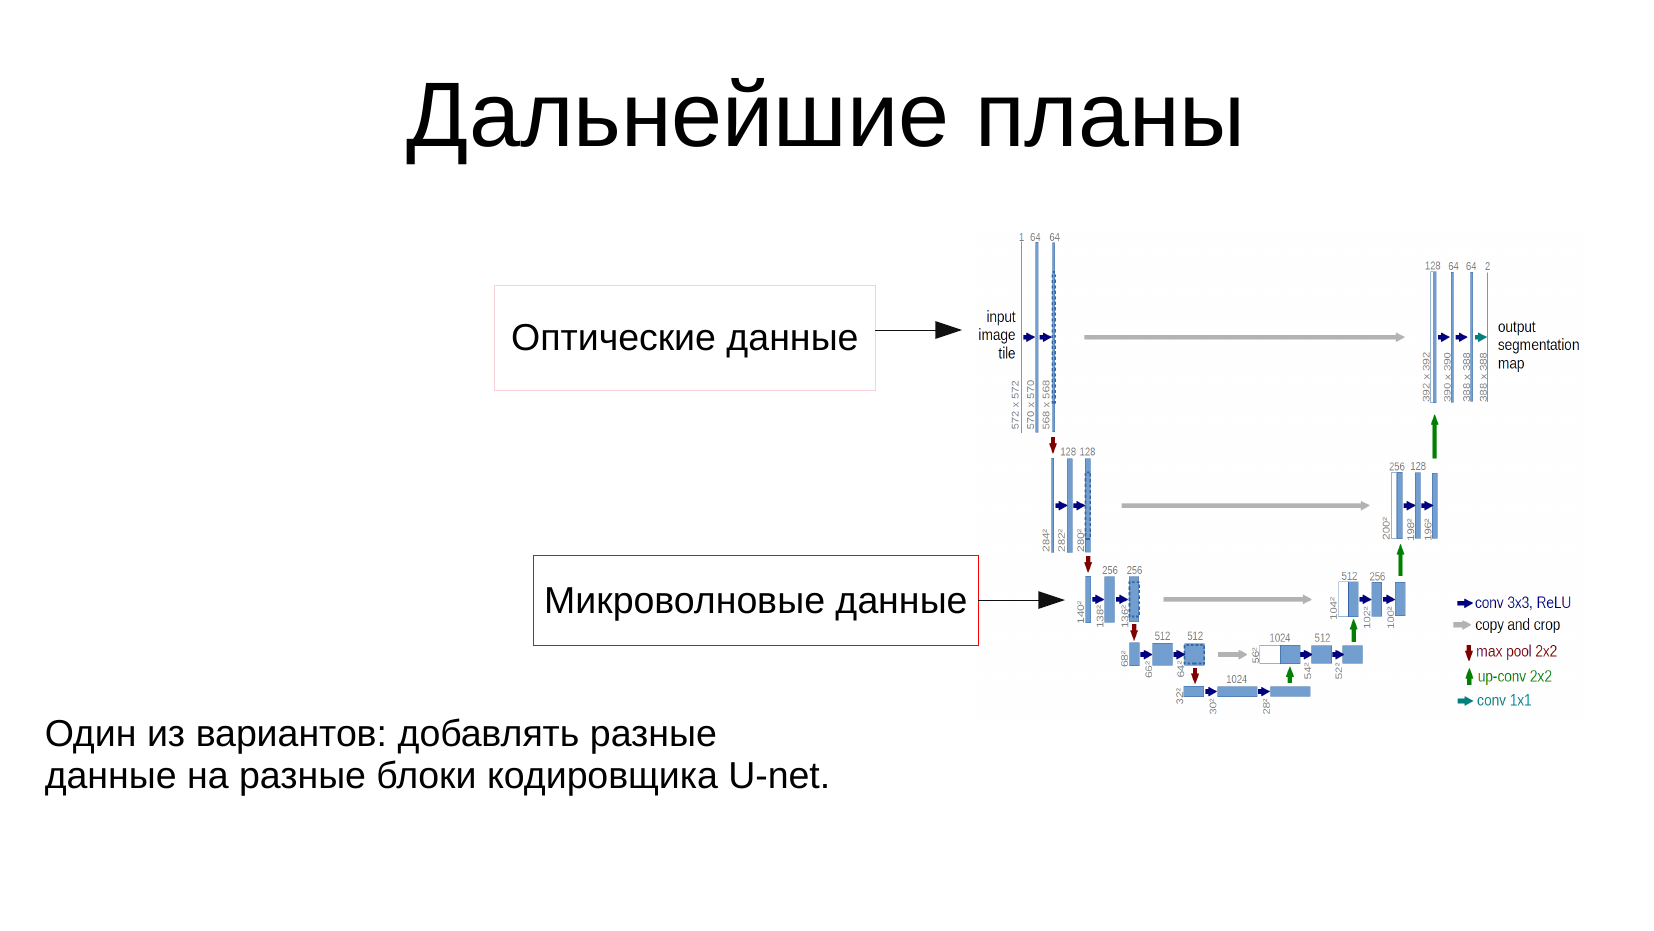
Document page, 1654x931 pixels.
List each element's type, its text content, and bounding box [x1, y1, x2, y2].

text_box Один из вариантов: добавлять разные данные на разные блоки кодировщика U-net. [30, 705, 871, 804]
text_box Оптические данные [494, 285, 876, 391]
title Дальнейшие планы [82, 37, 1571, 193]
text_box Микроволновые данные [533, 555, 979, 646]
picture [971, 227, 1584, 721]
